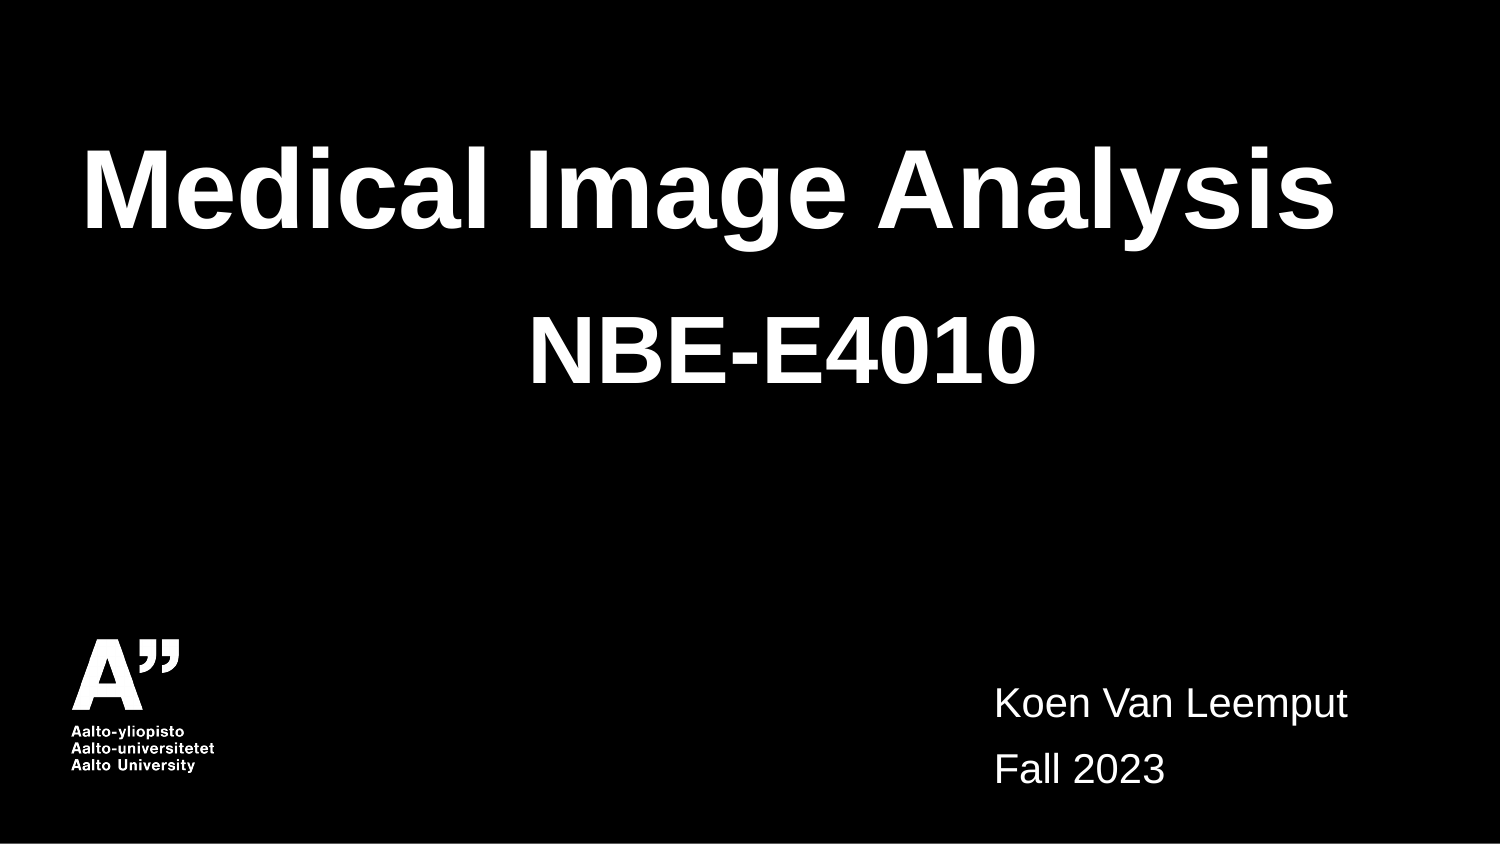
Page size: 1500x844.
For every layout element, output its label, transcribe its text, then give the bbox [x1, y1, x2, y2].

list Koen Van Leemput [978, 673, 1443, 723]
list NBE-E4010 [75, 292, 1388, 376]
list Medical Image Analysis ​ [70, 266, 1375, 376]
picture [0, 568, 285, 844]
list Fall 2023 [978, 739, 1383, 789]
